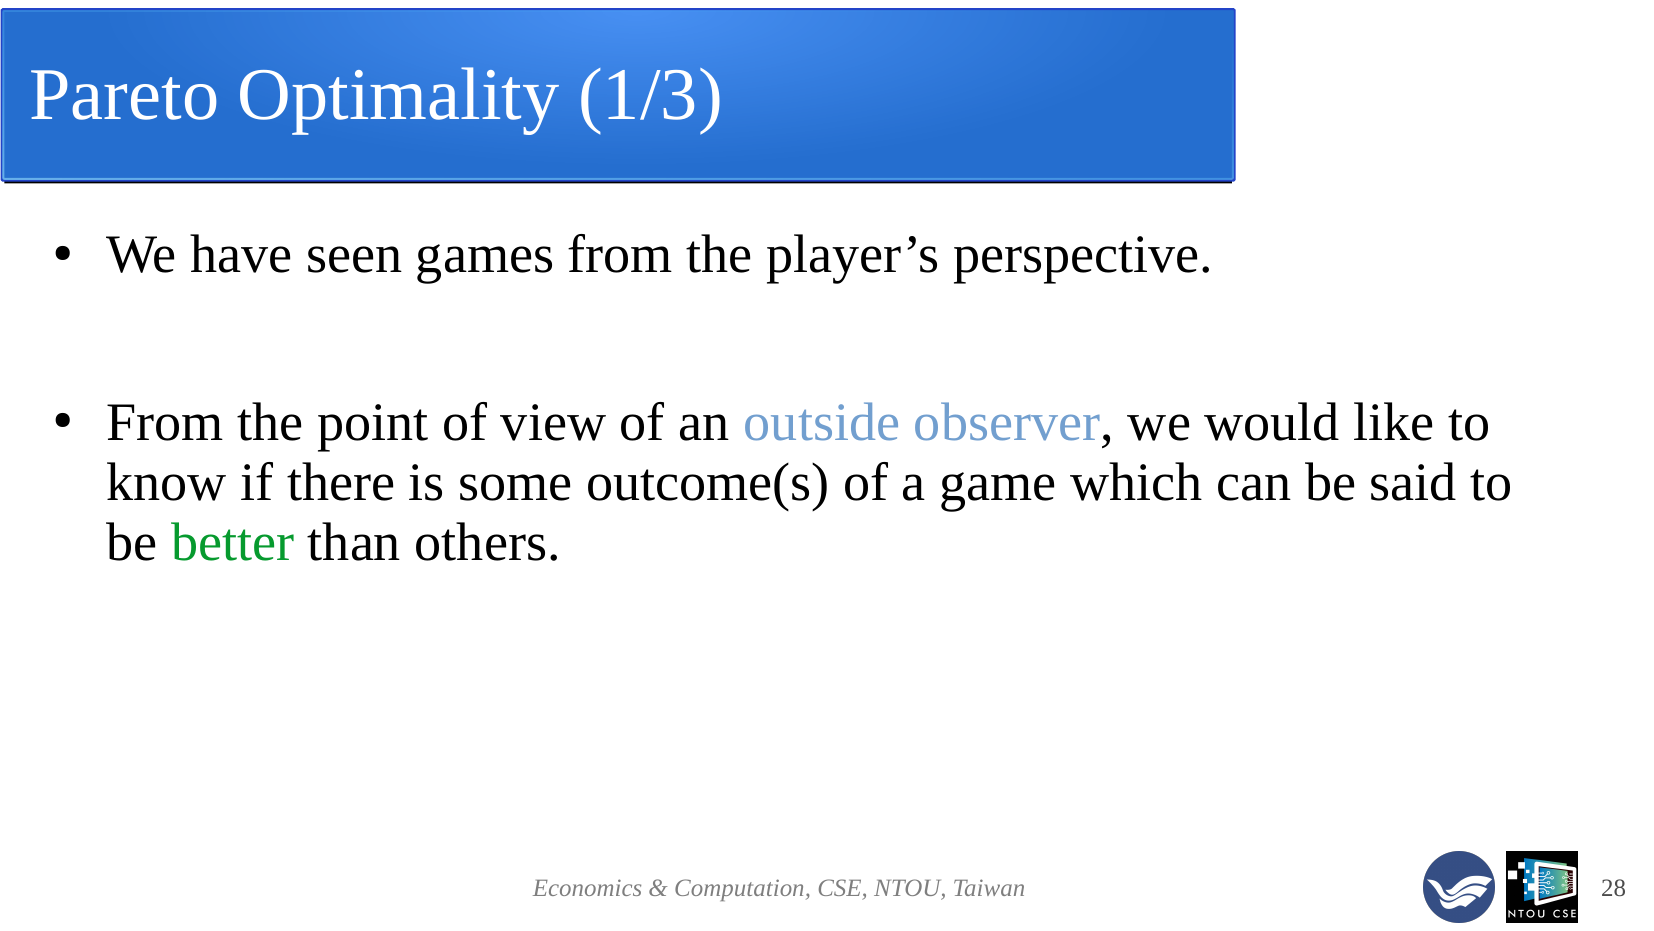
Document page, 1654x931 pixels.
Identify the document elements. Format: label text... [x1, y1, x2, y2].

list We have seen games from the player’s perspective. From the point of view of an outside observer, we would like to know if there is some outcome(s) of a game which can be said to be better than others. [35, 224, 1524, 764]
title Pareto Optimality (1/3) [29, 17, 1138, 172]
picture [1423, 851, 1495, 923]
picture [1506, 851, 1578, 923]
